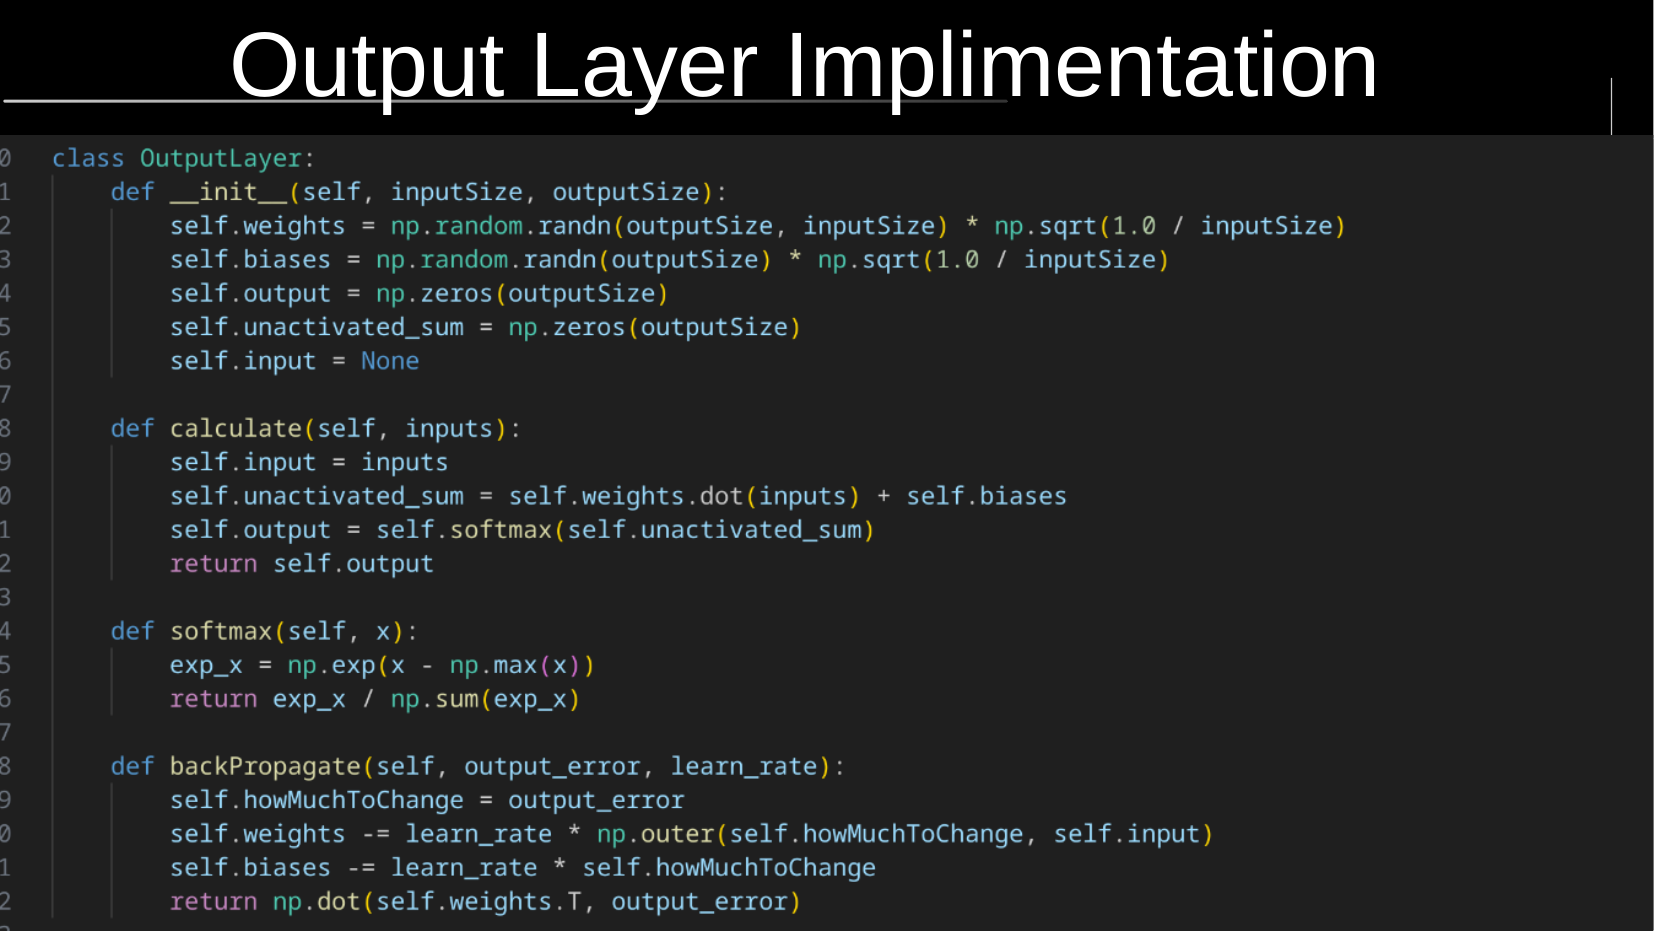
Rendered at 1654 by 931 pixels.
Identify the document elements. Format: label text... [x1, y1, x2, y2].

title Output Layer Implimentation [23, 11, 1589, 119]
picture [0, 135, 1654, 931]
